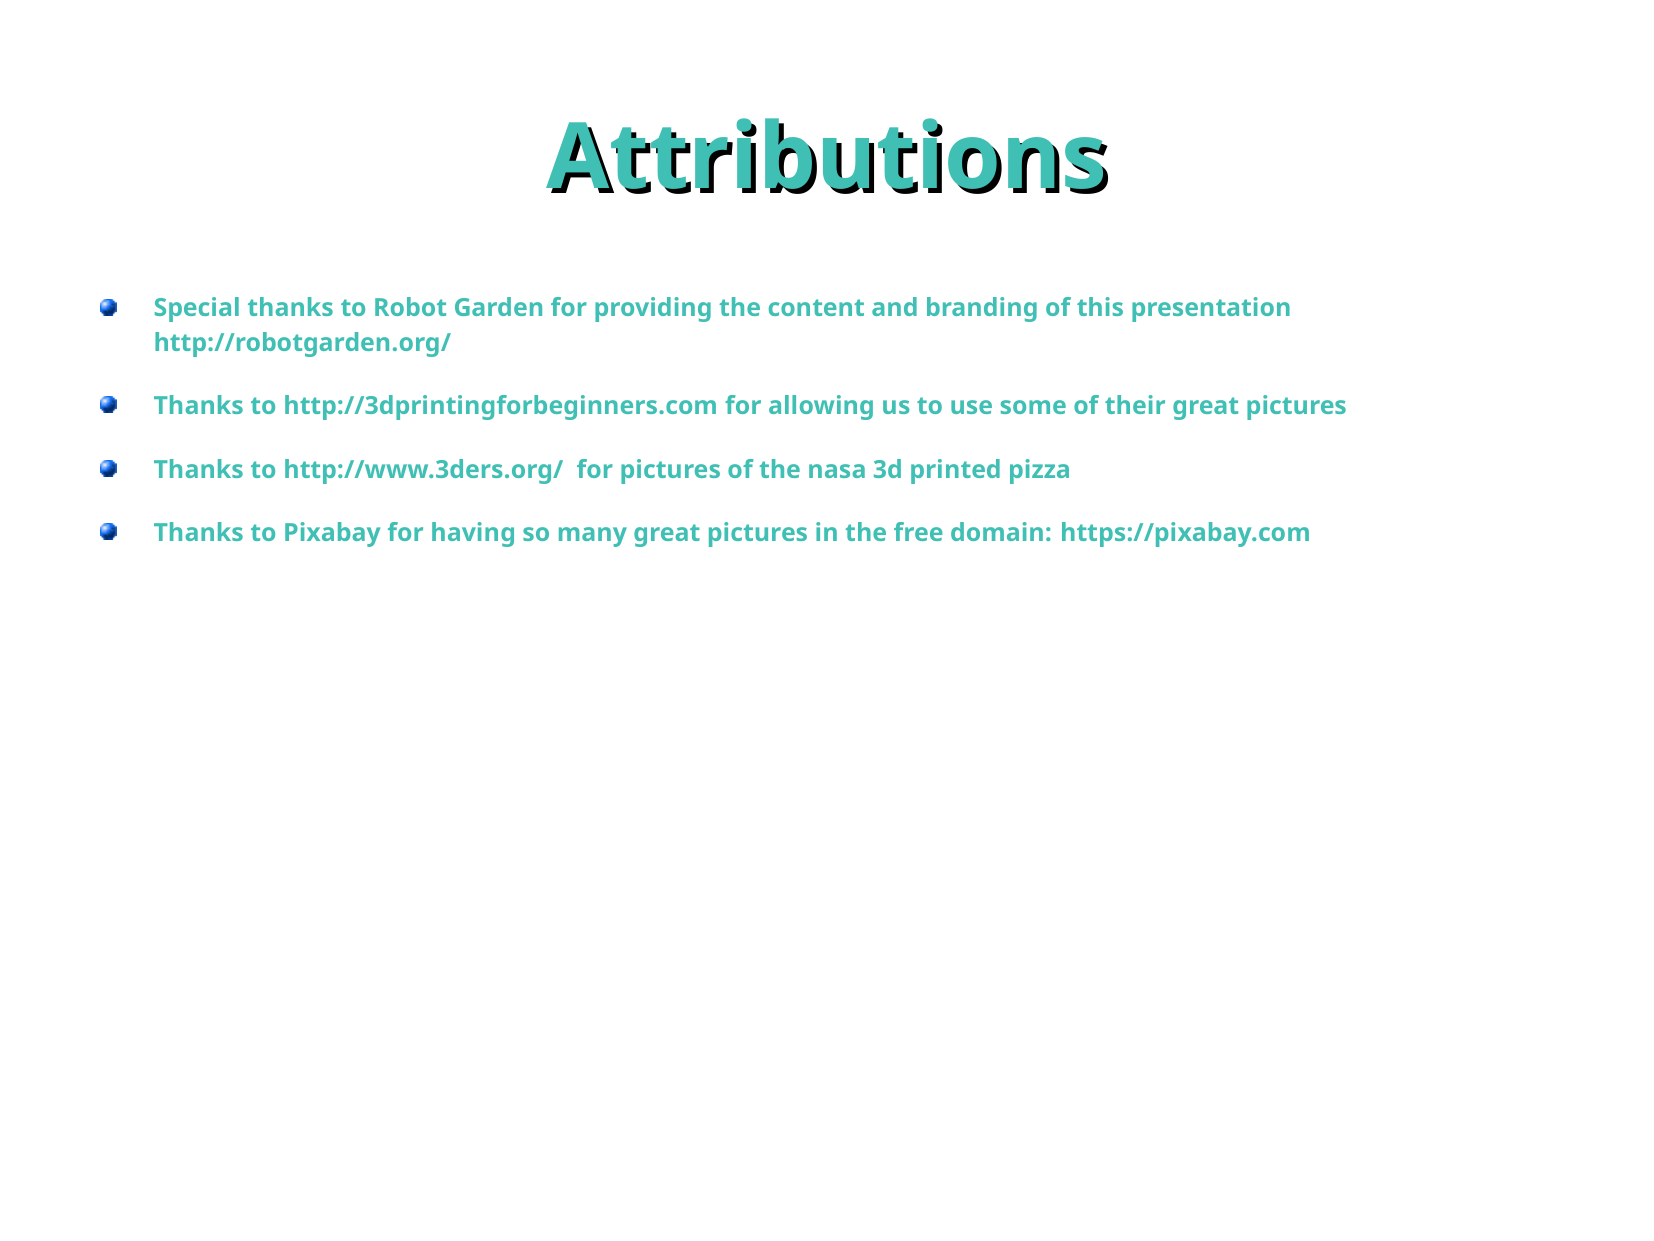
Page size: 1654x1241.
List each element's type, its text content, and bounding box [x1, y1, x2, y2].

title Attributions [82, 49, 1571, 257]
list Special thanks to Robot Garden for providing the content and branding of this presentation http://robotgarden.org/ Thanks to http://3dprintingforbeginners.com for allowing us to use some of their great pictures Thanks to http://www.3ders.org/ for pictures of the nasa 3d printed pizza Thanks to Pixabay for having so many great pictures in the free domain: https://pixabay.com [82, 290, 1571, 1010]
